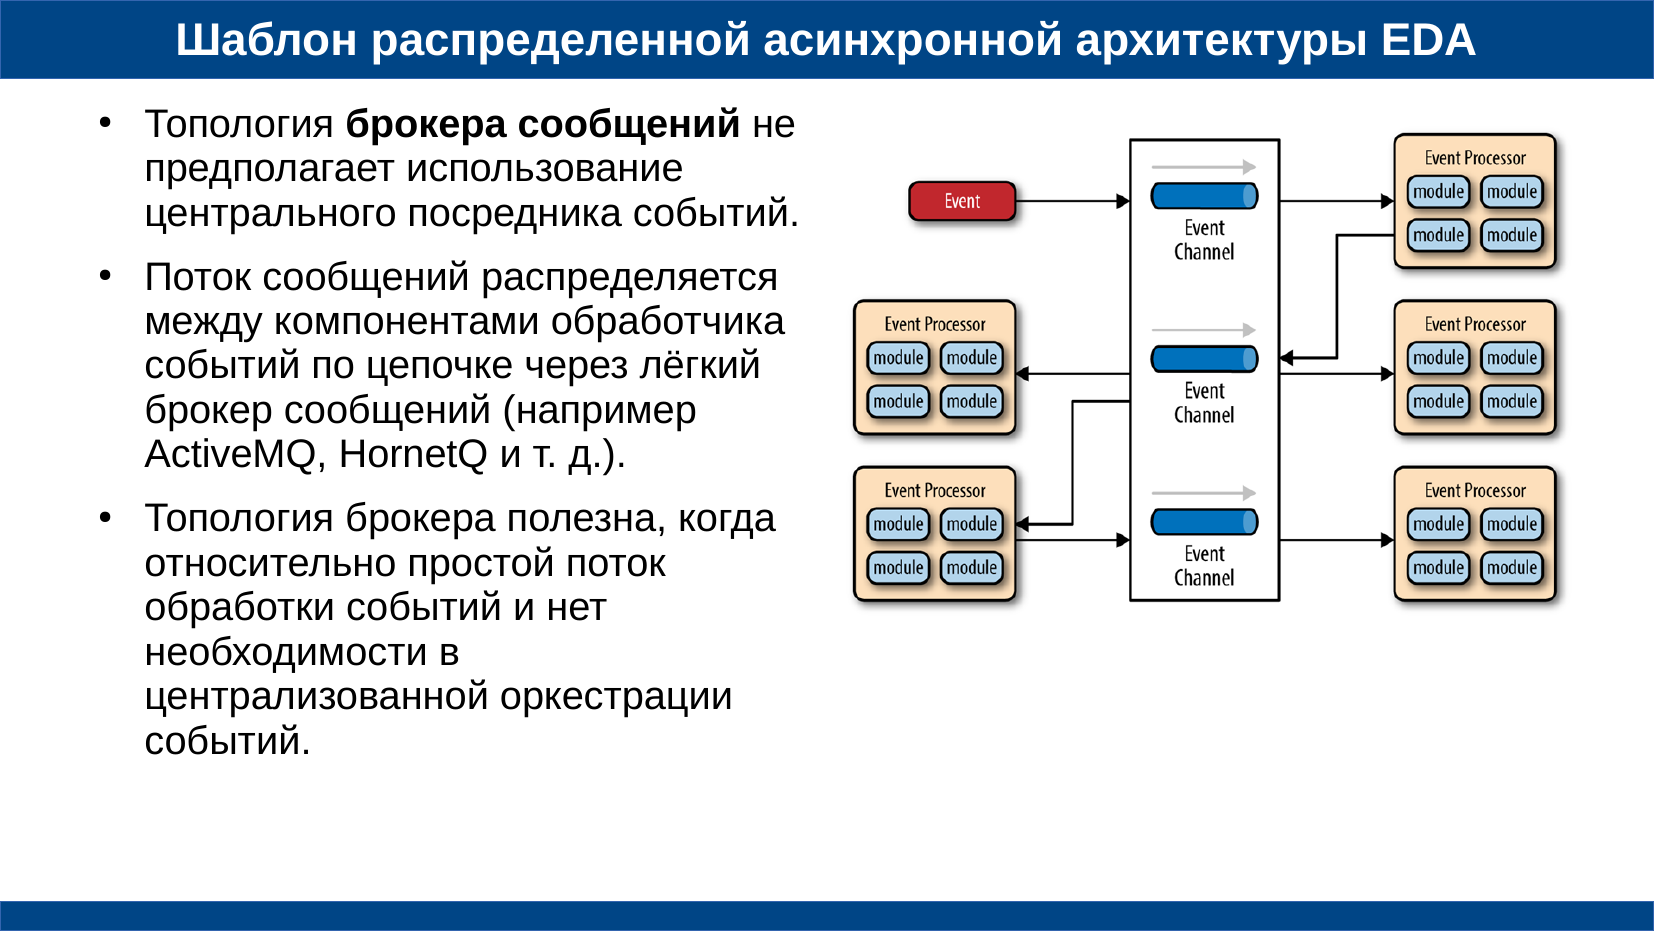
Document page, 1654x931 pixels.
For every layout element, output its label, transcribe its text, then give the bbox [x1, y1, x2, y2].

picture [845, 101, 1572, 641]
title Шаблон распределенной асинхронной архитектуры EDA [0, 0, 1654, 79]
list Топология брокера сообщений не предполагает использование центрального посредника событий. Поток сообщений распределяется между компонентами обработчика событий по цепочке через лёгкий брокер сообщений (например ActiveMQ, HornetQ и т. д.). Топология брокера полезна, когда относительно простой поток обработки событий и нет необходимости в централизованной оркестрации событий. [82, 101, 809, 796]
